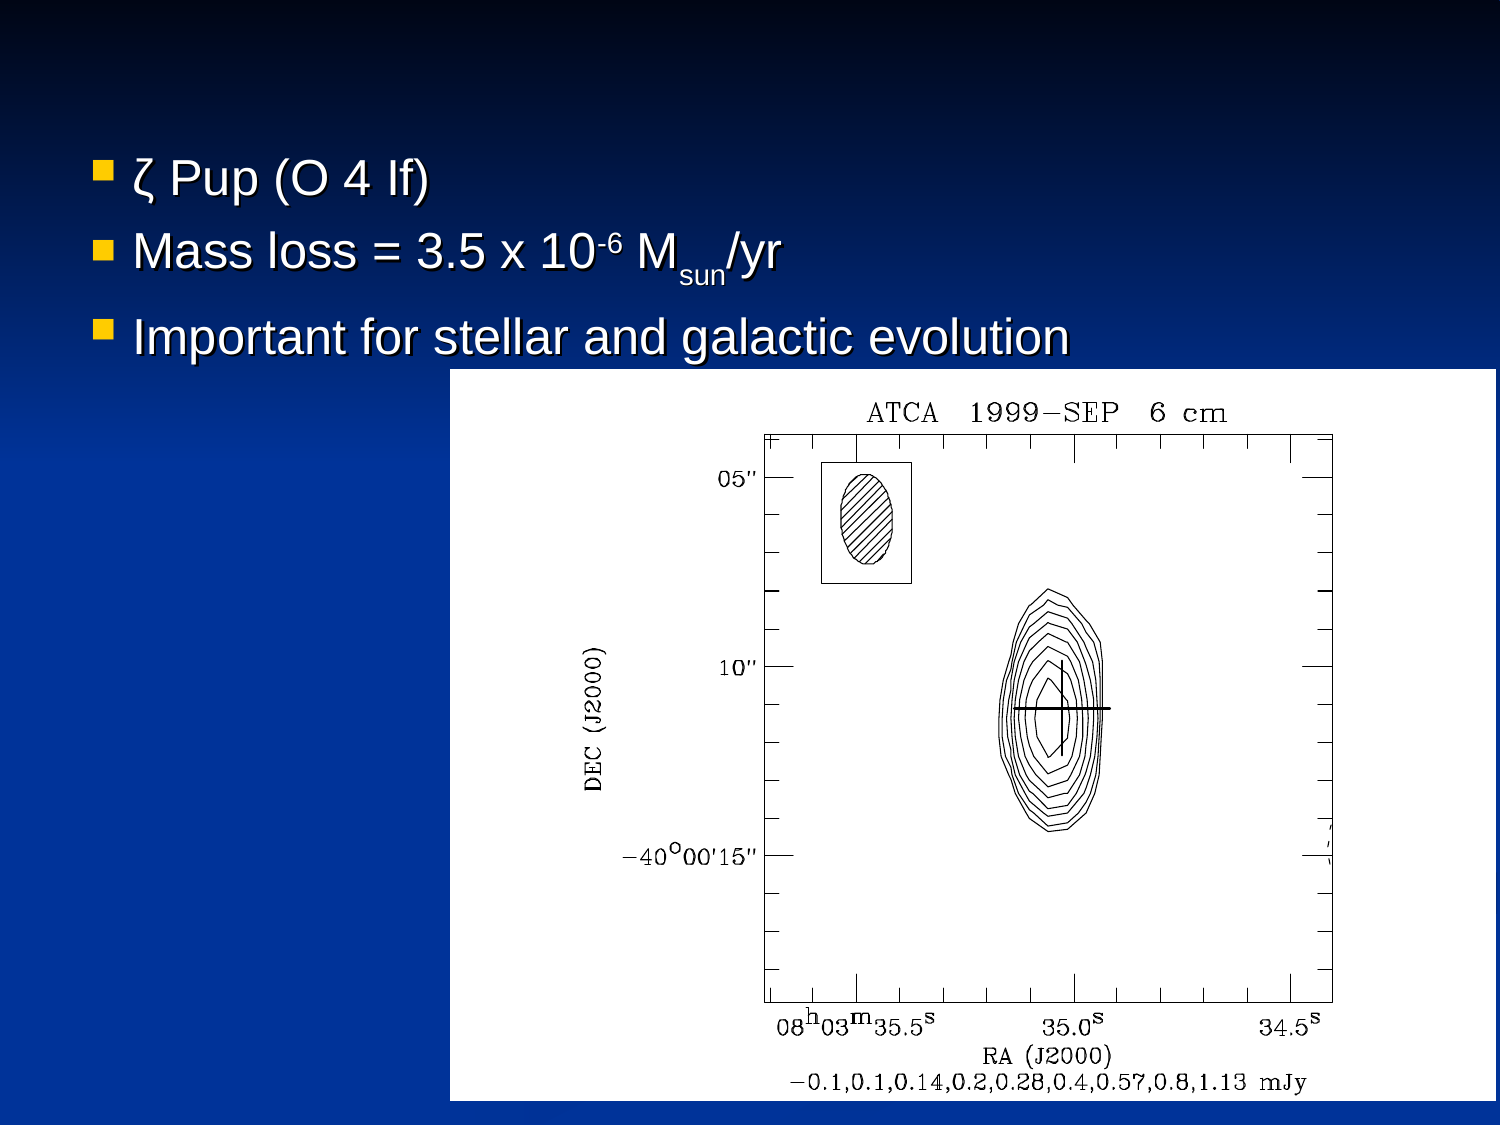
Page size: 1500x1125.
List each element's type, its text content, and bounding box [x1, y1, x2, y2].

picture [450, 369, 1496, 1102]
list ζ Pup (O 4 If) Mass loss = 3.5 x 10-6 Msun/yr Important for stellar and galactic evolution [75, 137, 1426, 376]
